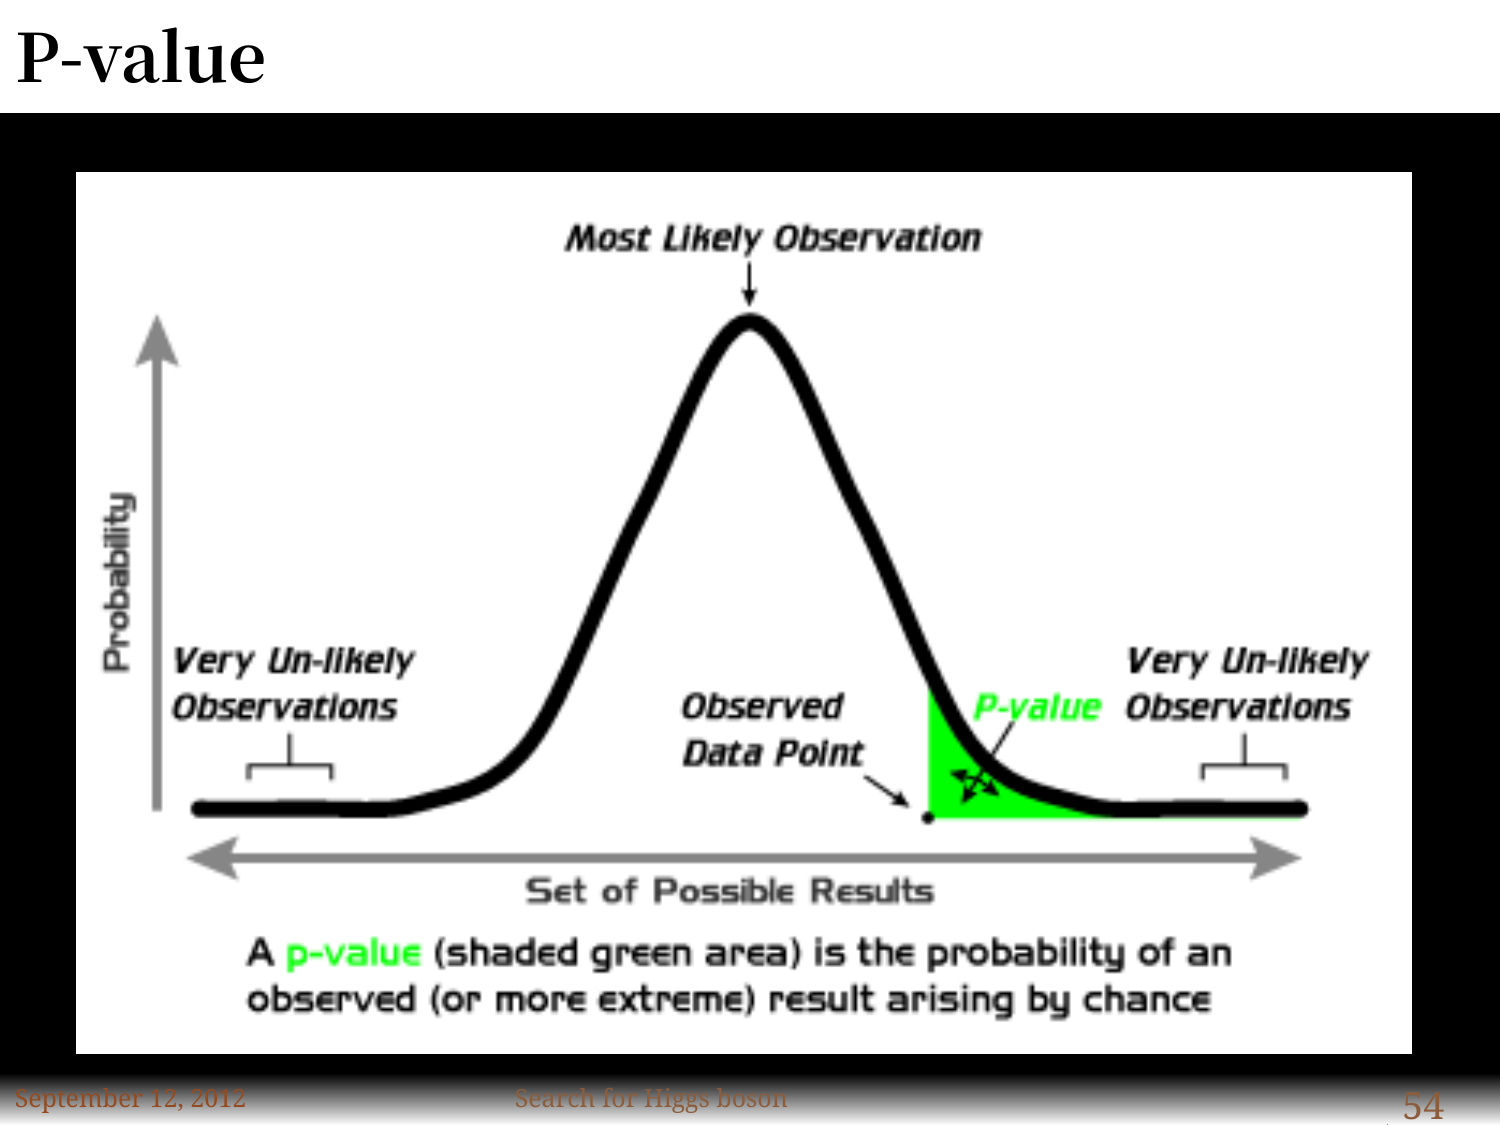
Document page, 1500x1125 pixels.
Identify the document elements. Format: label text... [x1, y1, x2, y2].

slide_number <number> [1387, 1074, 1500, 1125]
picture [76, 172, 1412, 1054]
title P-value [0, 0, 1500, 113]
slide_number September 12, 2012 [0, 1074, 500, 1125]
footer Search for Higgs boson [500, 1074, 1387, 1125]
